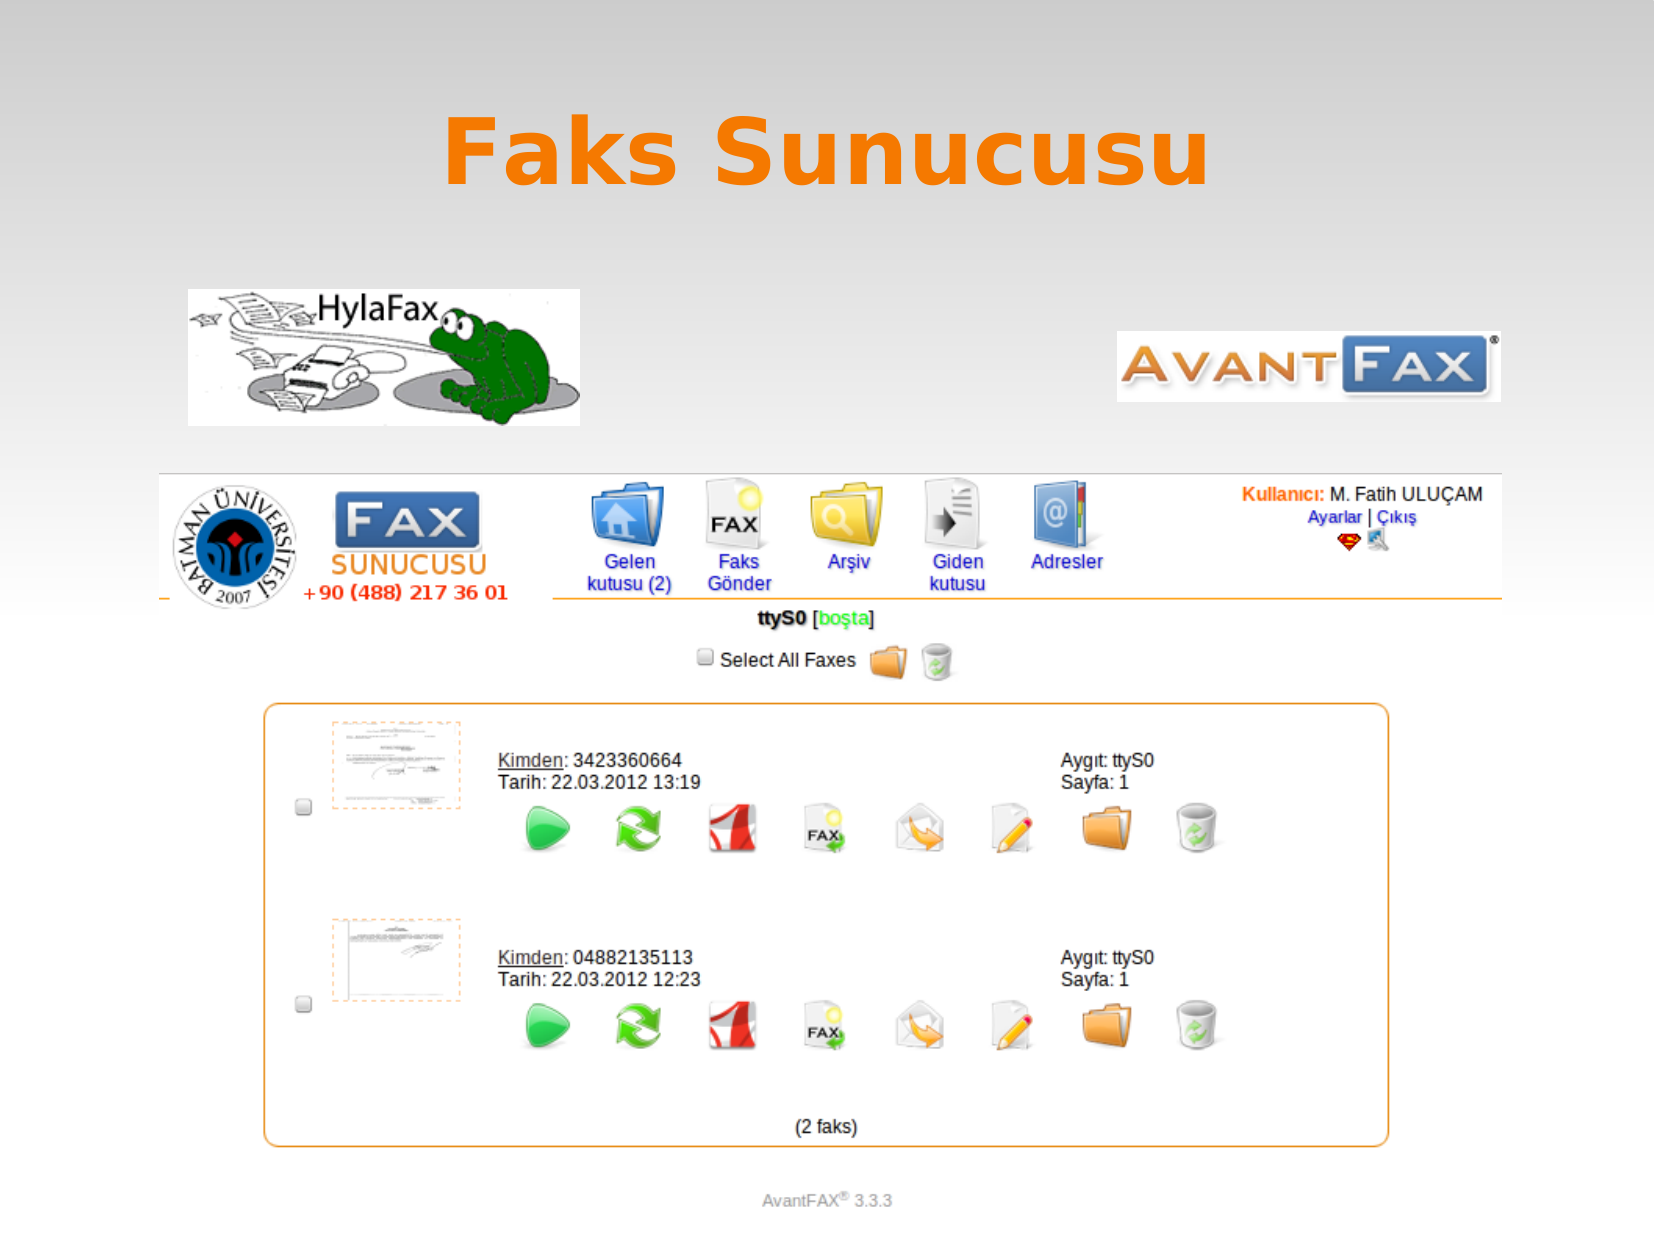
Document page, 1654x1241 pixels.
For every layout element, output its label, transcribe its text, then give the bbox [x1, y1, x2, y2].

picture [188, 289, 580, 426]
picture [1117, 331, 1501, 402]
picture [159, 473, 1502, 1232]
title Faks Sunucusu [82, 49, 1571, 257]
